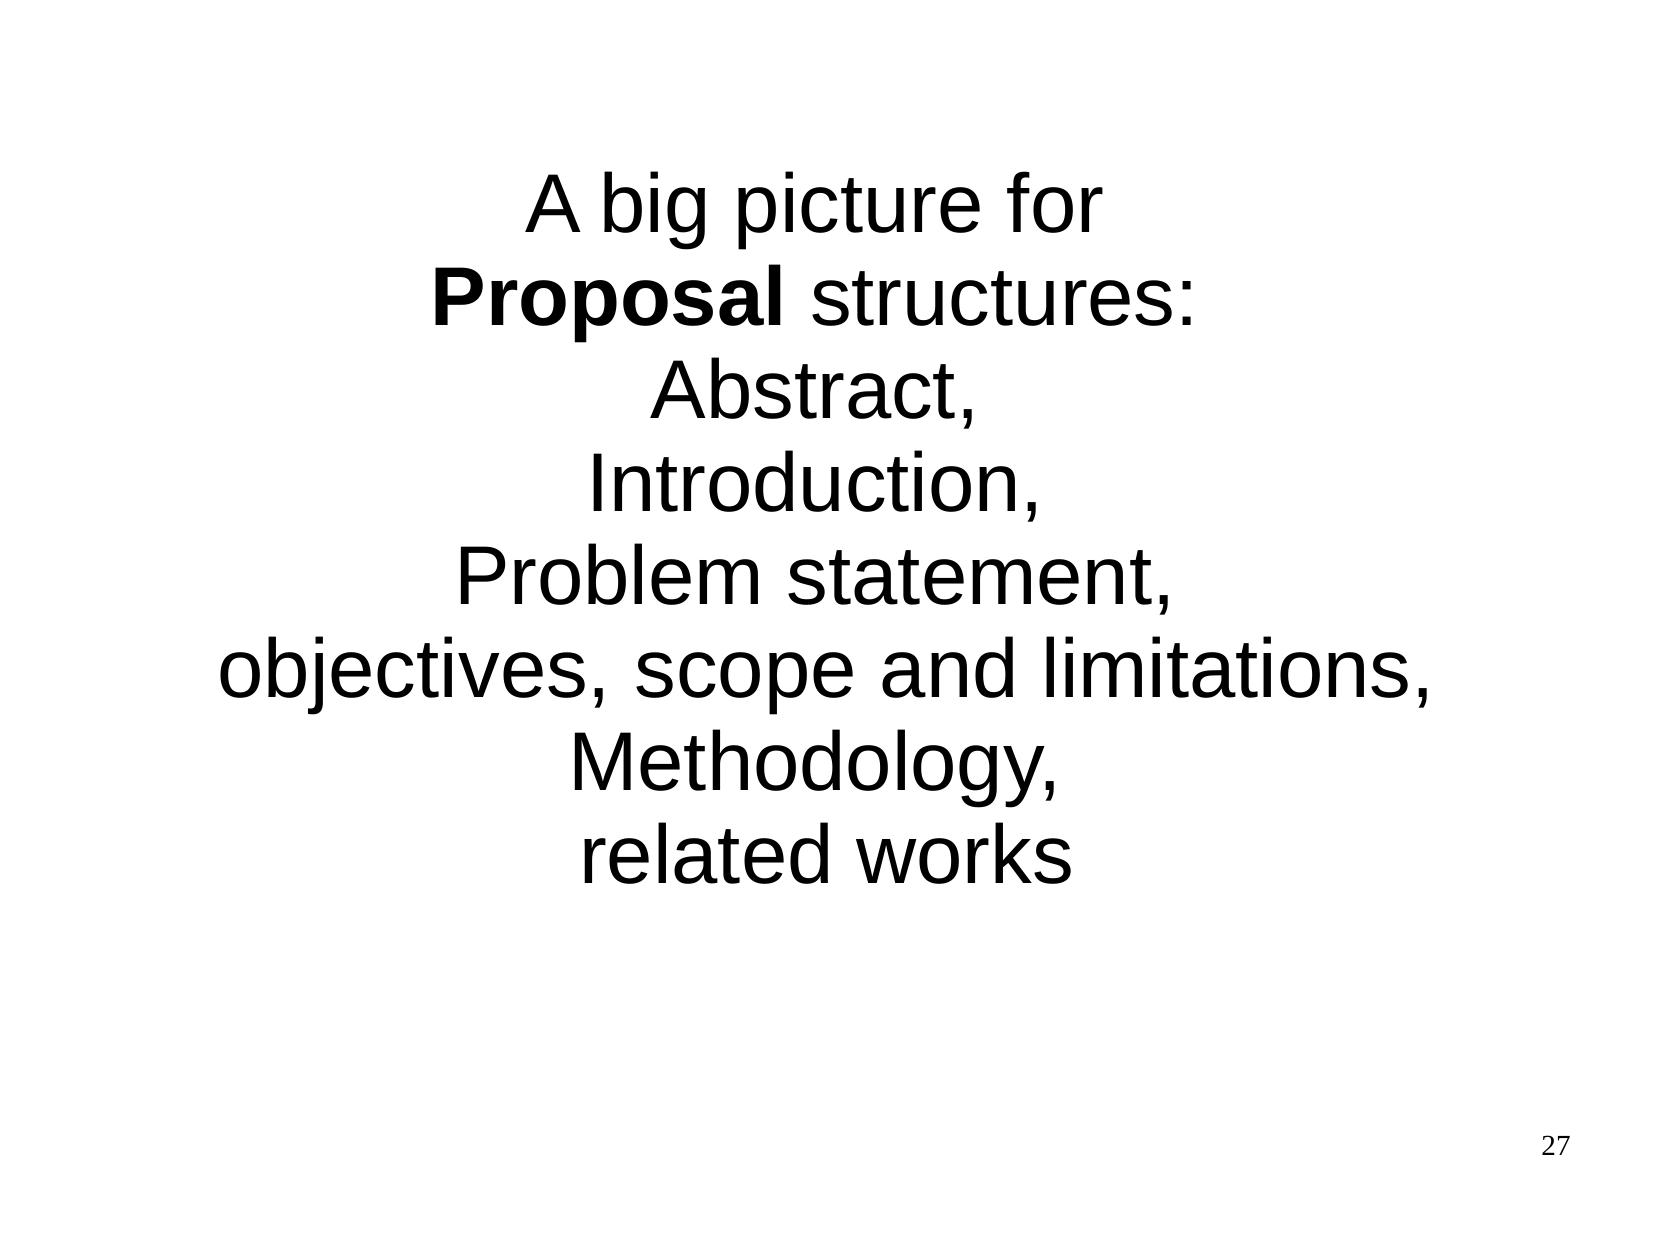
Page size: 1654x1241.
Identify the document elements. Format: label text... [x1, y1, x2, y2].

text_box A big picture for Proposal structures: Abstract, Introduction, Problem statement, objectives, scope and limitations, Methodology, related works [82, 49, 1571, 1010]
